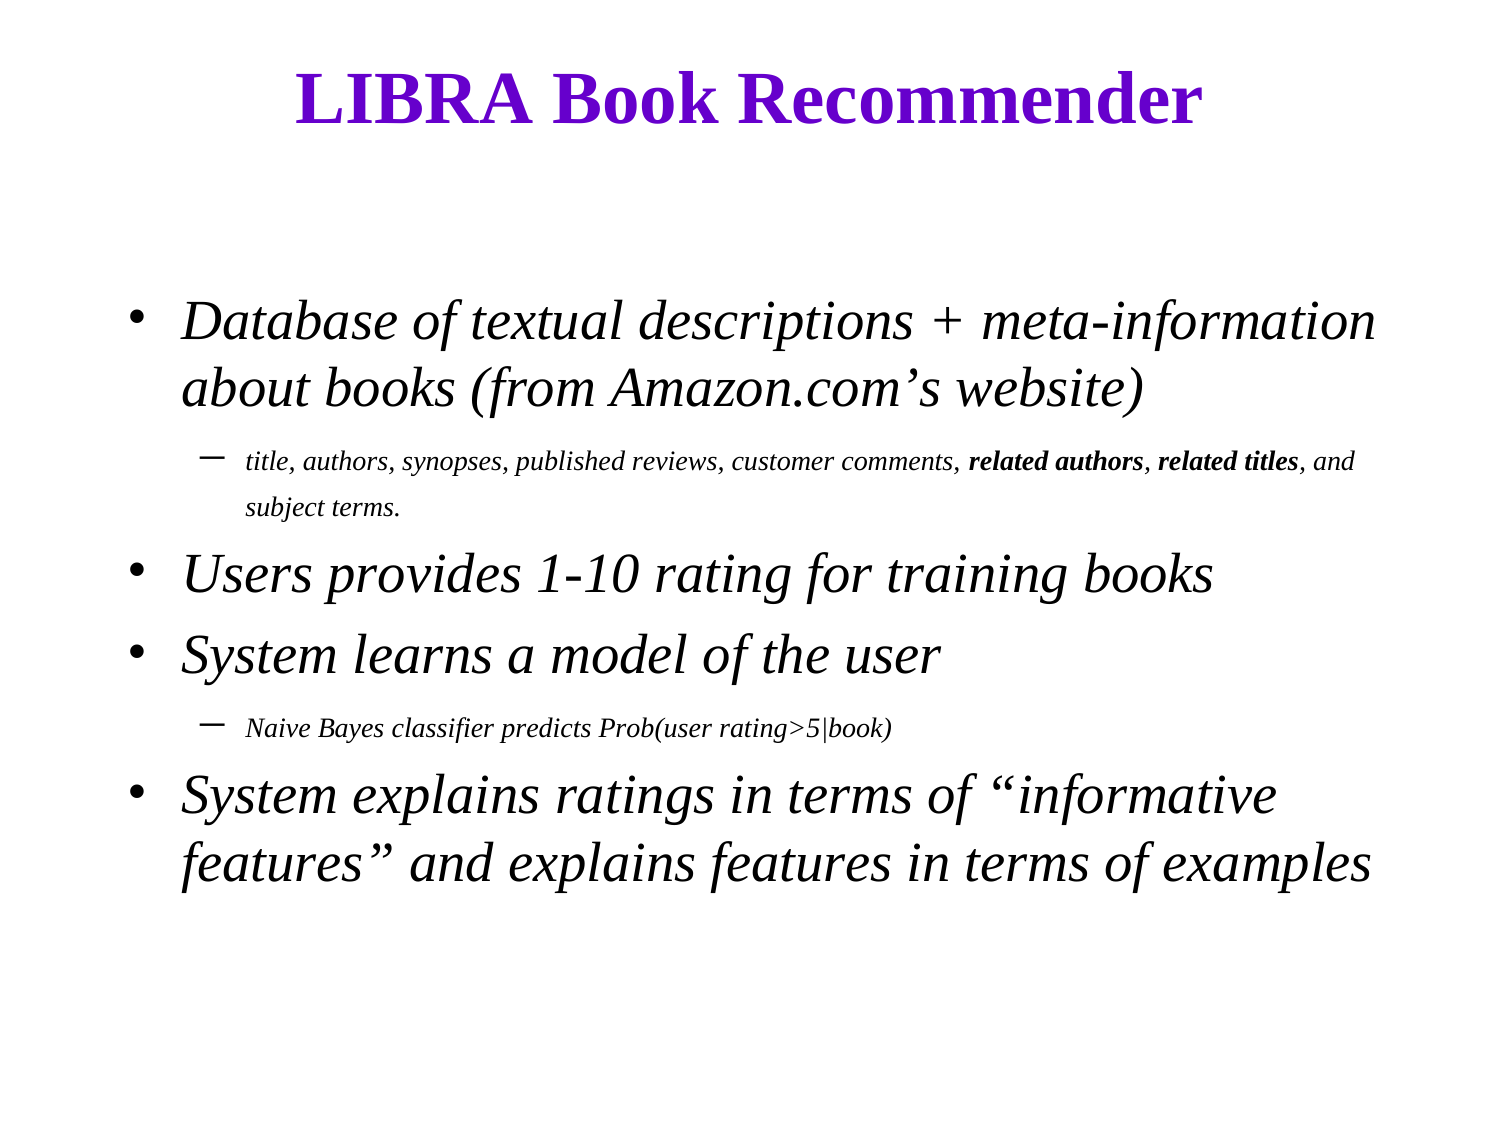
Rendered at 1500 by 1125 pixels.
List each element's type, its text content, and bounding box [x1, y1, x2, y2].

title LIBRA Book Recommender [112, 0, 1388, 188]
list Database of textual descriptions + meta-information about books (from Amazon.com’s website) title, authors, synopses, published reviews, customer comments, related authors, related titles, and subject terms. Users provides 1-10 rating for training books System learns a model of the user Naive Bayes classifier predicts Prob(user rating>5|book) System explains ratings in terms of “informative features” and explains features in terms of examples [112, 275, 1425, 1026]
